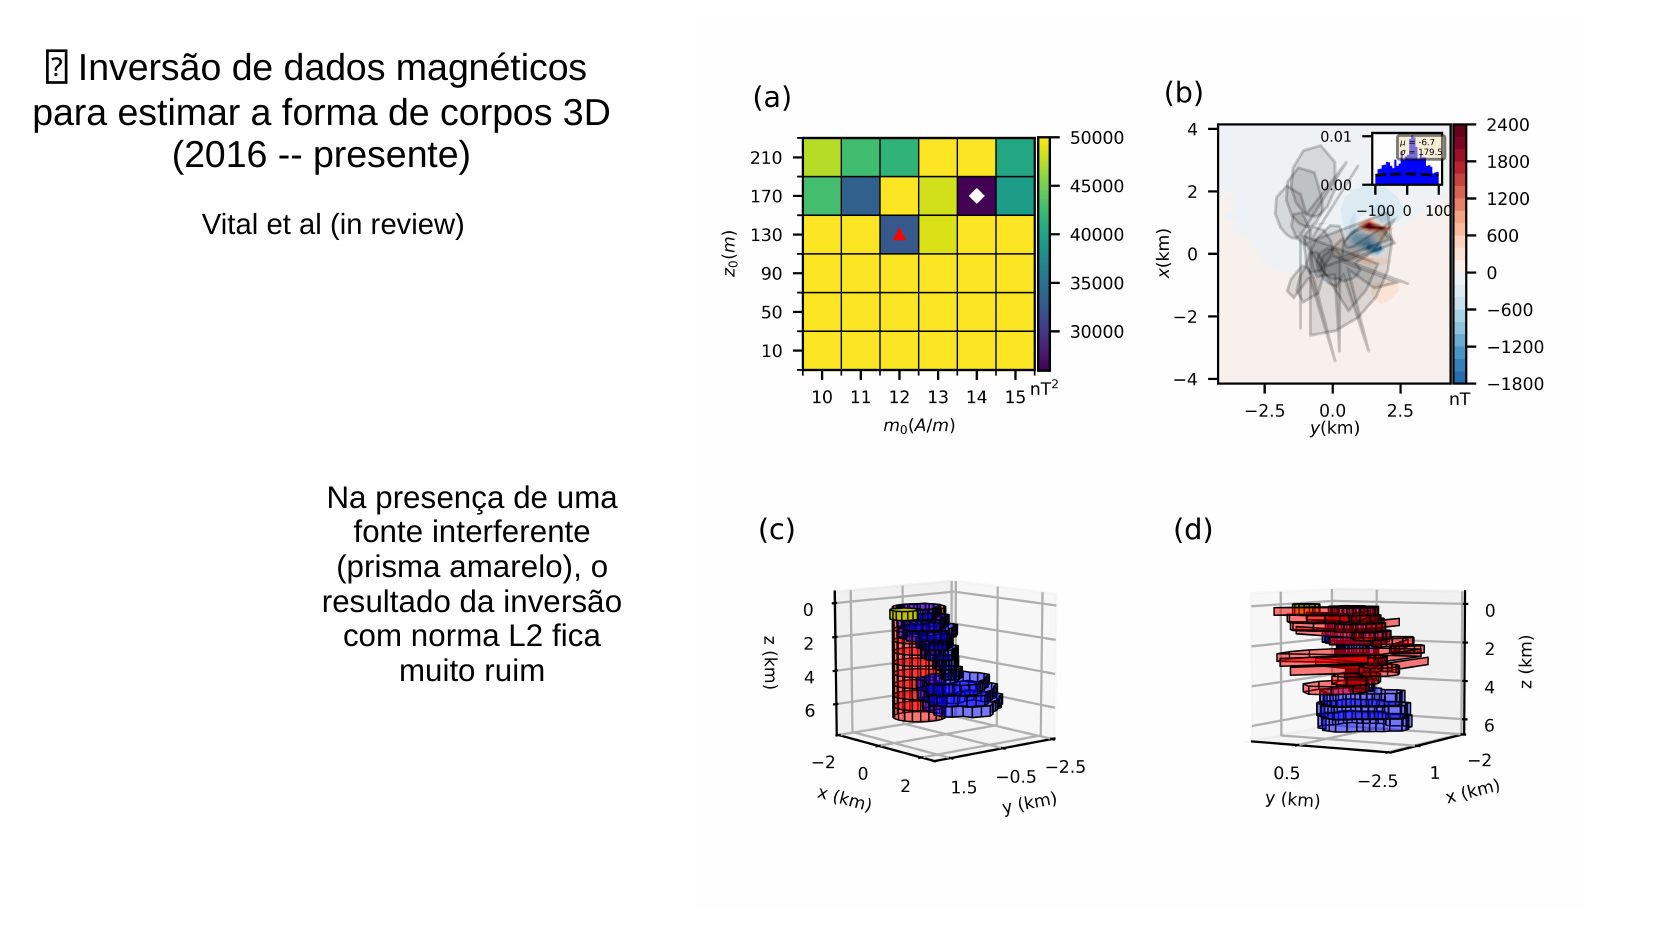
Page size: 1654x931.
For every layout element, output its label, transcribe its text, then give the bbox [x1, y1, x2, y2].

text_box Vital et al (in review) [85, 200, 582, 249]
picture [691, 17, 1584, 910]
text_box Na presença de uma fonte interferente (prisma amarelo), o resultado da inversão com norma L2 fica muito ruim [295, 472, 650, 696]
text_box ⍰ Inversão de dados magnéticos para estimar a forma de corpos 3D (2016 -- presente) [17, 32, 626, 213]
